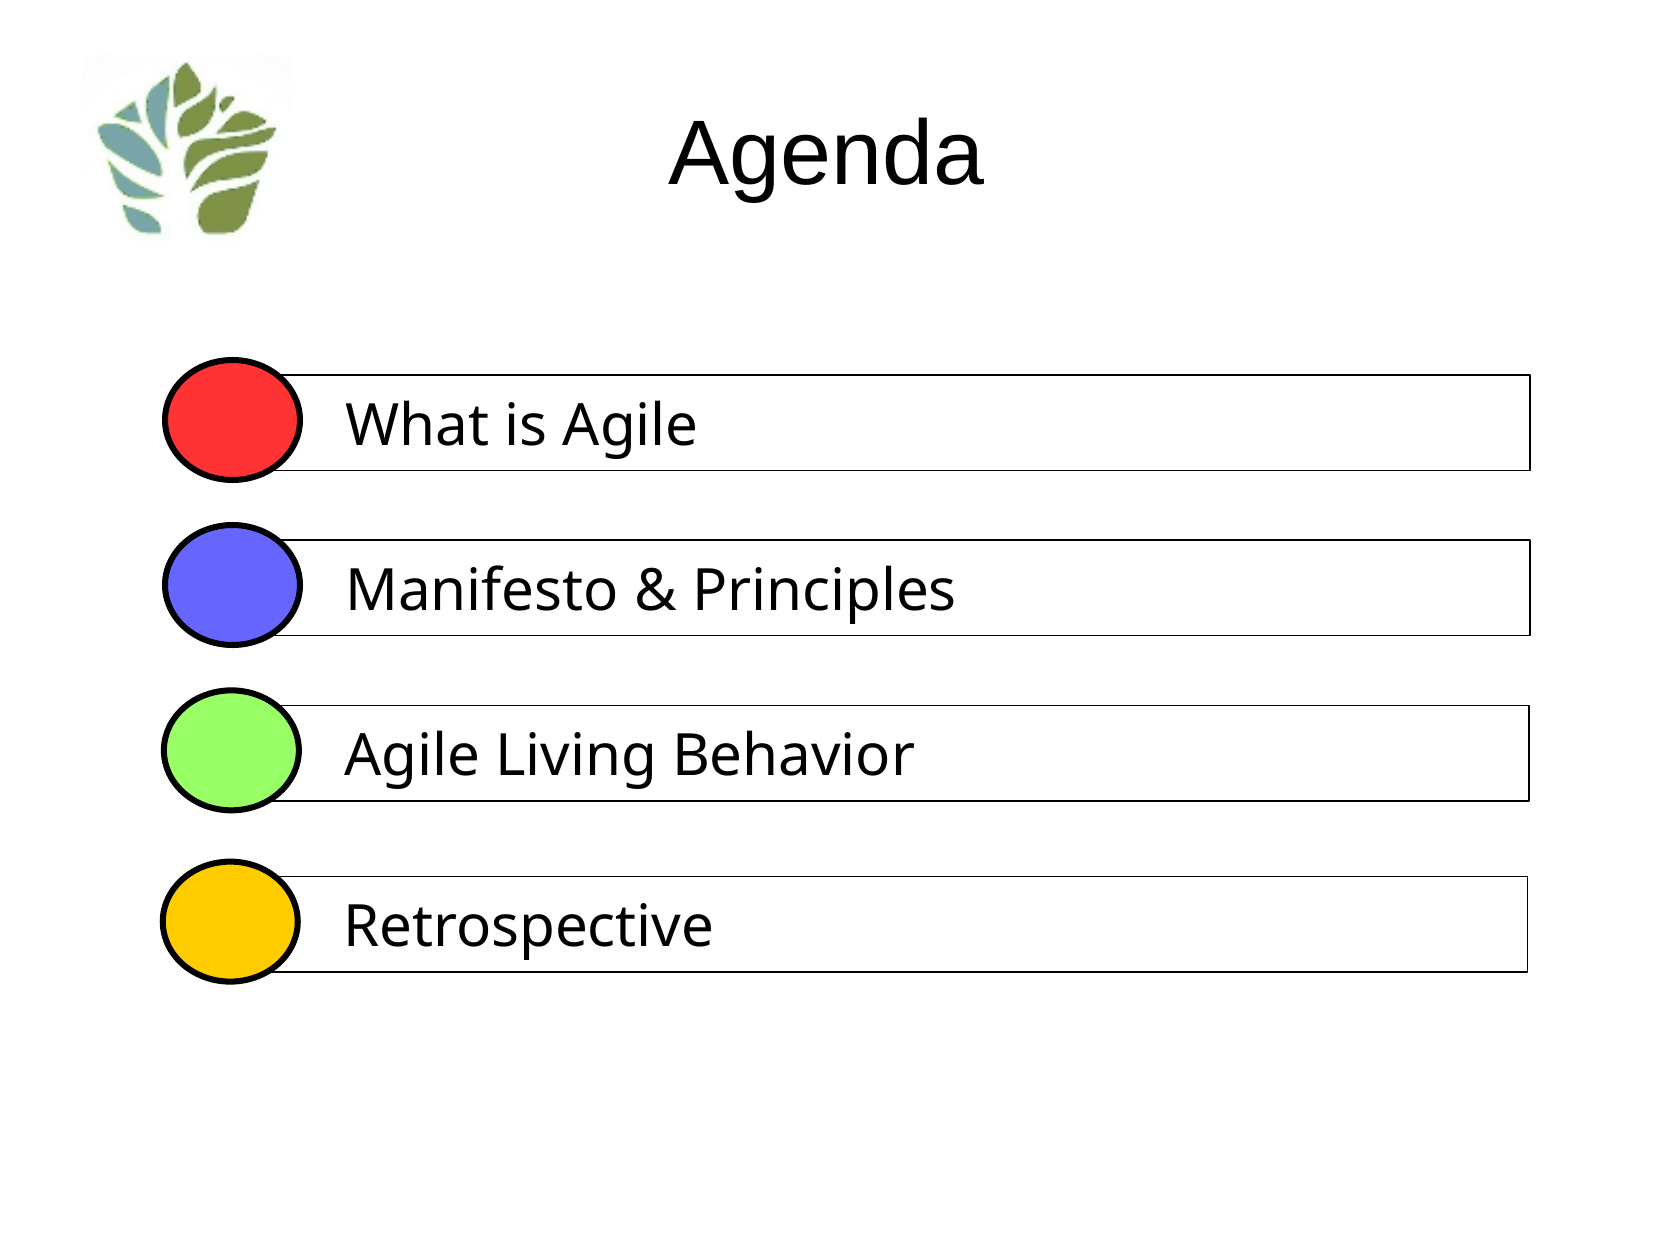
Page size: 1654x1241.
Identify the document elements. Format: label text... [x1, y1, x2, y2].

text_box Retrospective [276, 876, 1528, 964]
text_box What is Agile [279, 375, 1531, 462]
picture [82, 49, 291, 258]
text_box [165, 360, 301, 481]
text_box [163, 690, 299, 811]
text_box Manifesto & Principles [279, 540, 1531, 627]
title Agenda [291, 49, 1571, 257]
text_box [165, 525, 301, 646]
text_box [162, 861, 298, 982]
text_box Agile Living Behavior [277, 705, 1529, 792]
